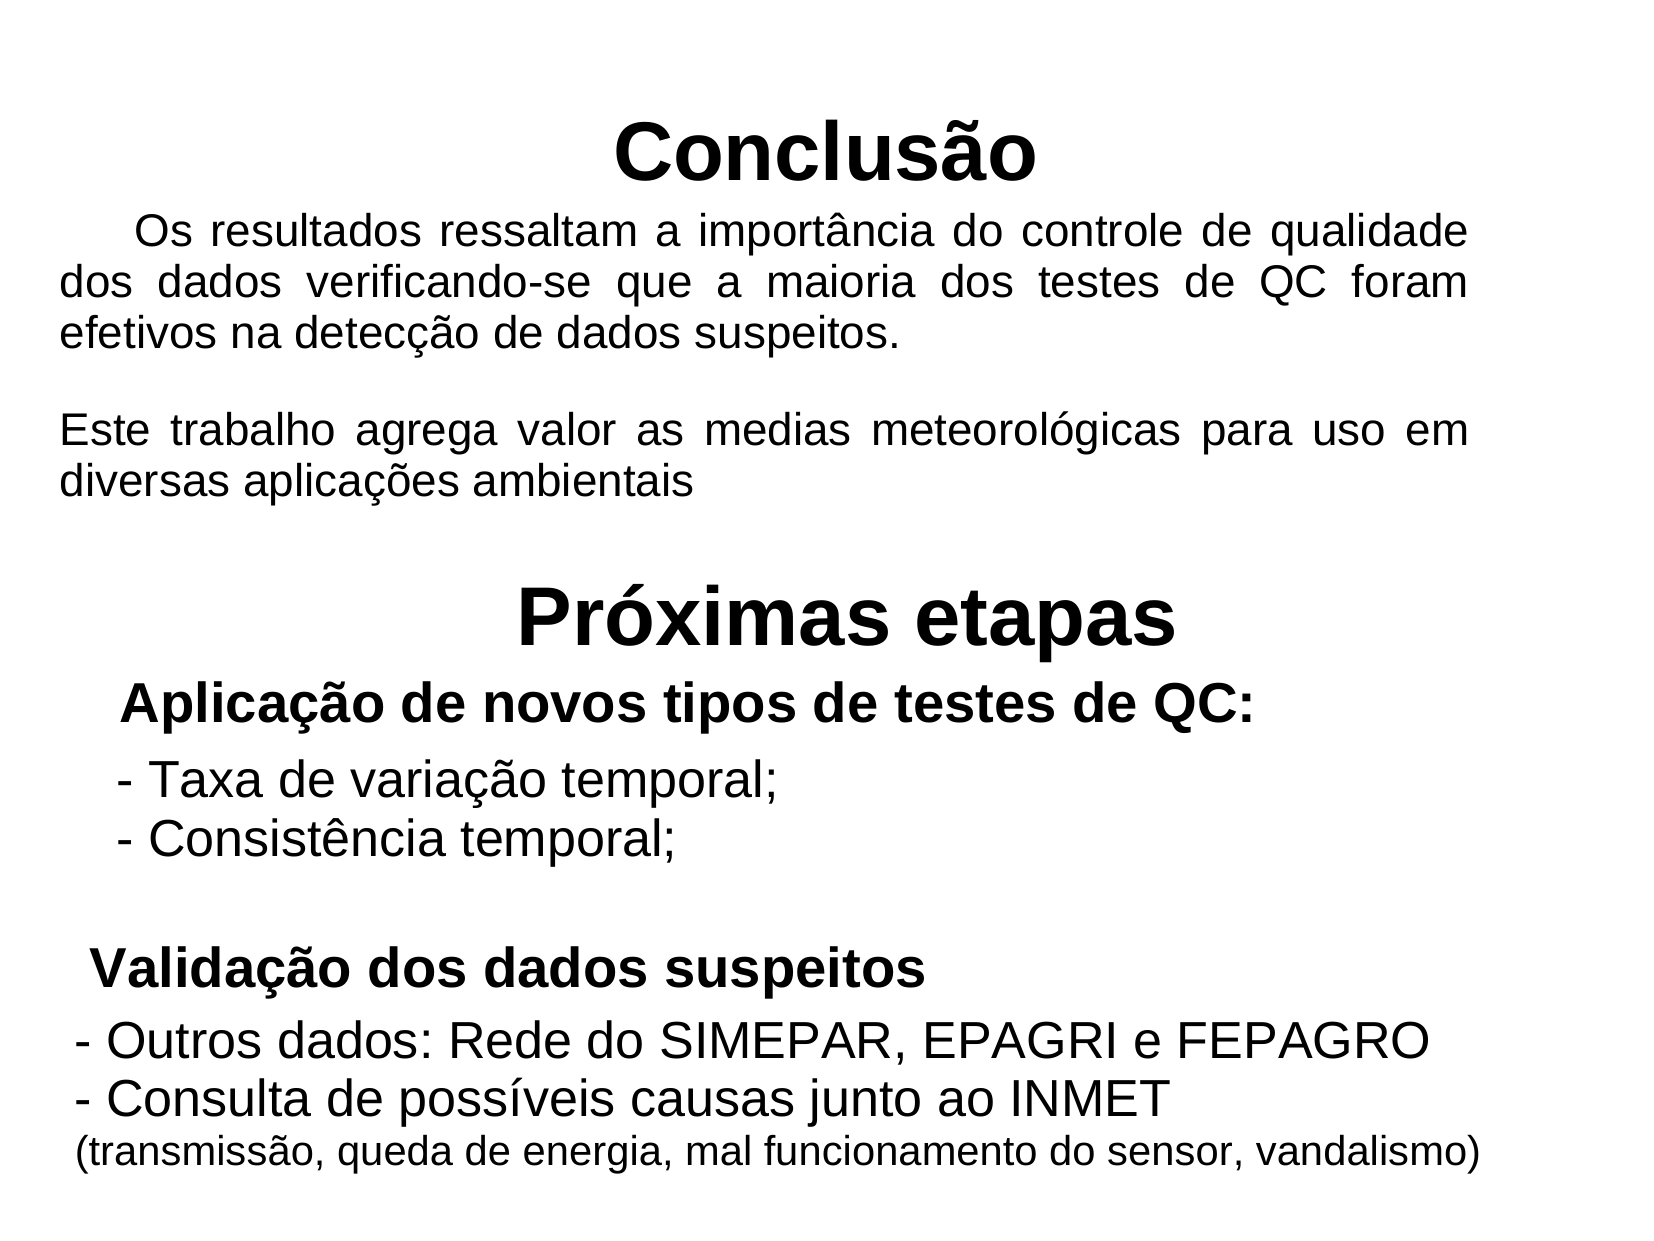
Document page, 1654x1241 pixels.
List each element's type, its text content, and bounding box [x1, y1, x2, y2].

text_box Aplicação de novos tipos de testes de QC: [105, 665, 1291, 751]
text_box - Outros dados: Rede do SIMEPAR, EPAGRI e FEPAGRO - Consulta de possíveis causas junto ao INMET (transmissão, queda de energia, mal funcionamento do sensor, vandalismo) [60, 1005, 1591, 1241]
title Conclusão [82, 49, 1569, 255]
text_box Os resultados ressaltam a importância do controle de qualidade dos dados verificando-se que a maioria dos testes de QC foram efetivos na detecção de dados suspeitos. Este trabalho agrega valor as medias meteorológicas para uso em diversas aplicações ambientais [45, 197, 1486, 519]
text_box Validação dos dados suspeitos [75, 930, 1501, 1005]
text_box Próximas etapas [360, 519, 1336, 671]
text_box - Taxa de variação temporal; - Consistência temporal; [101, 744, 868, 887]
